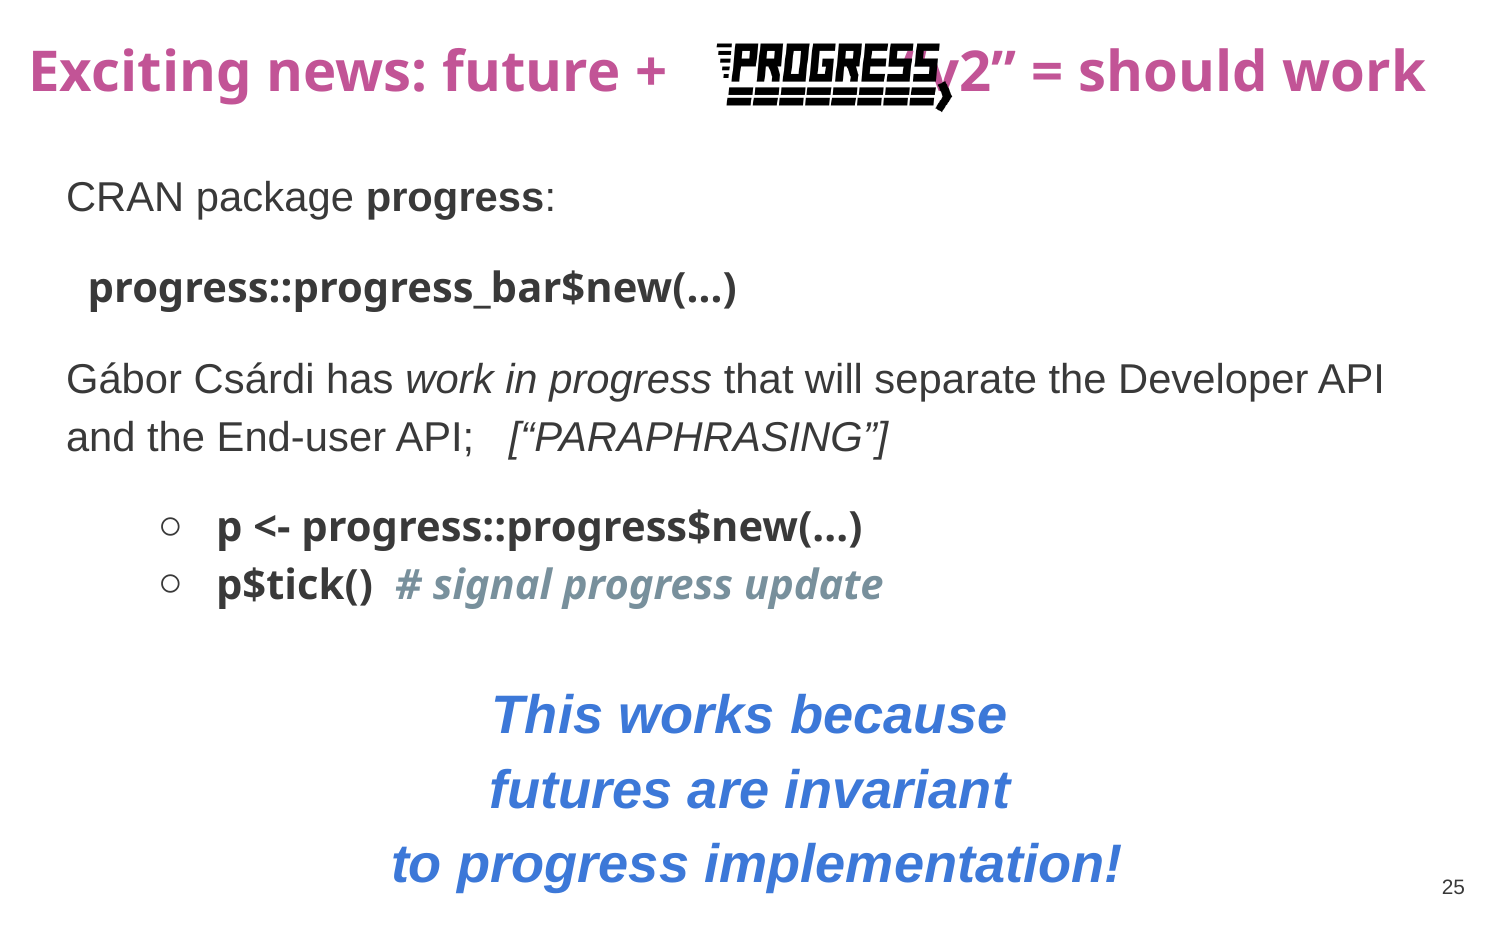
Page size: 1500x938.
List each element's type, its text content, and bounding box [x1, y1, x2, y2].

picture [711, 38, 957, 117]
title Exciting news: future + “v2” = should work [13, 20, 1480, 136]
slide_number <number> [1389, 849, 1480, 922]
list CRAN package progress: progress::progress_bar$new(...) Gábor Csárdi has work in progress that will separate the Developer API and the End-user API; [“PARAPHRASING”] p <- progress::progress$new(...) p$tick() # signal progress update This works because futures are invariant to progress implementation! [51, 147, 1449, 902]
